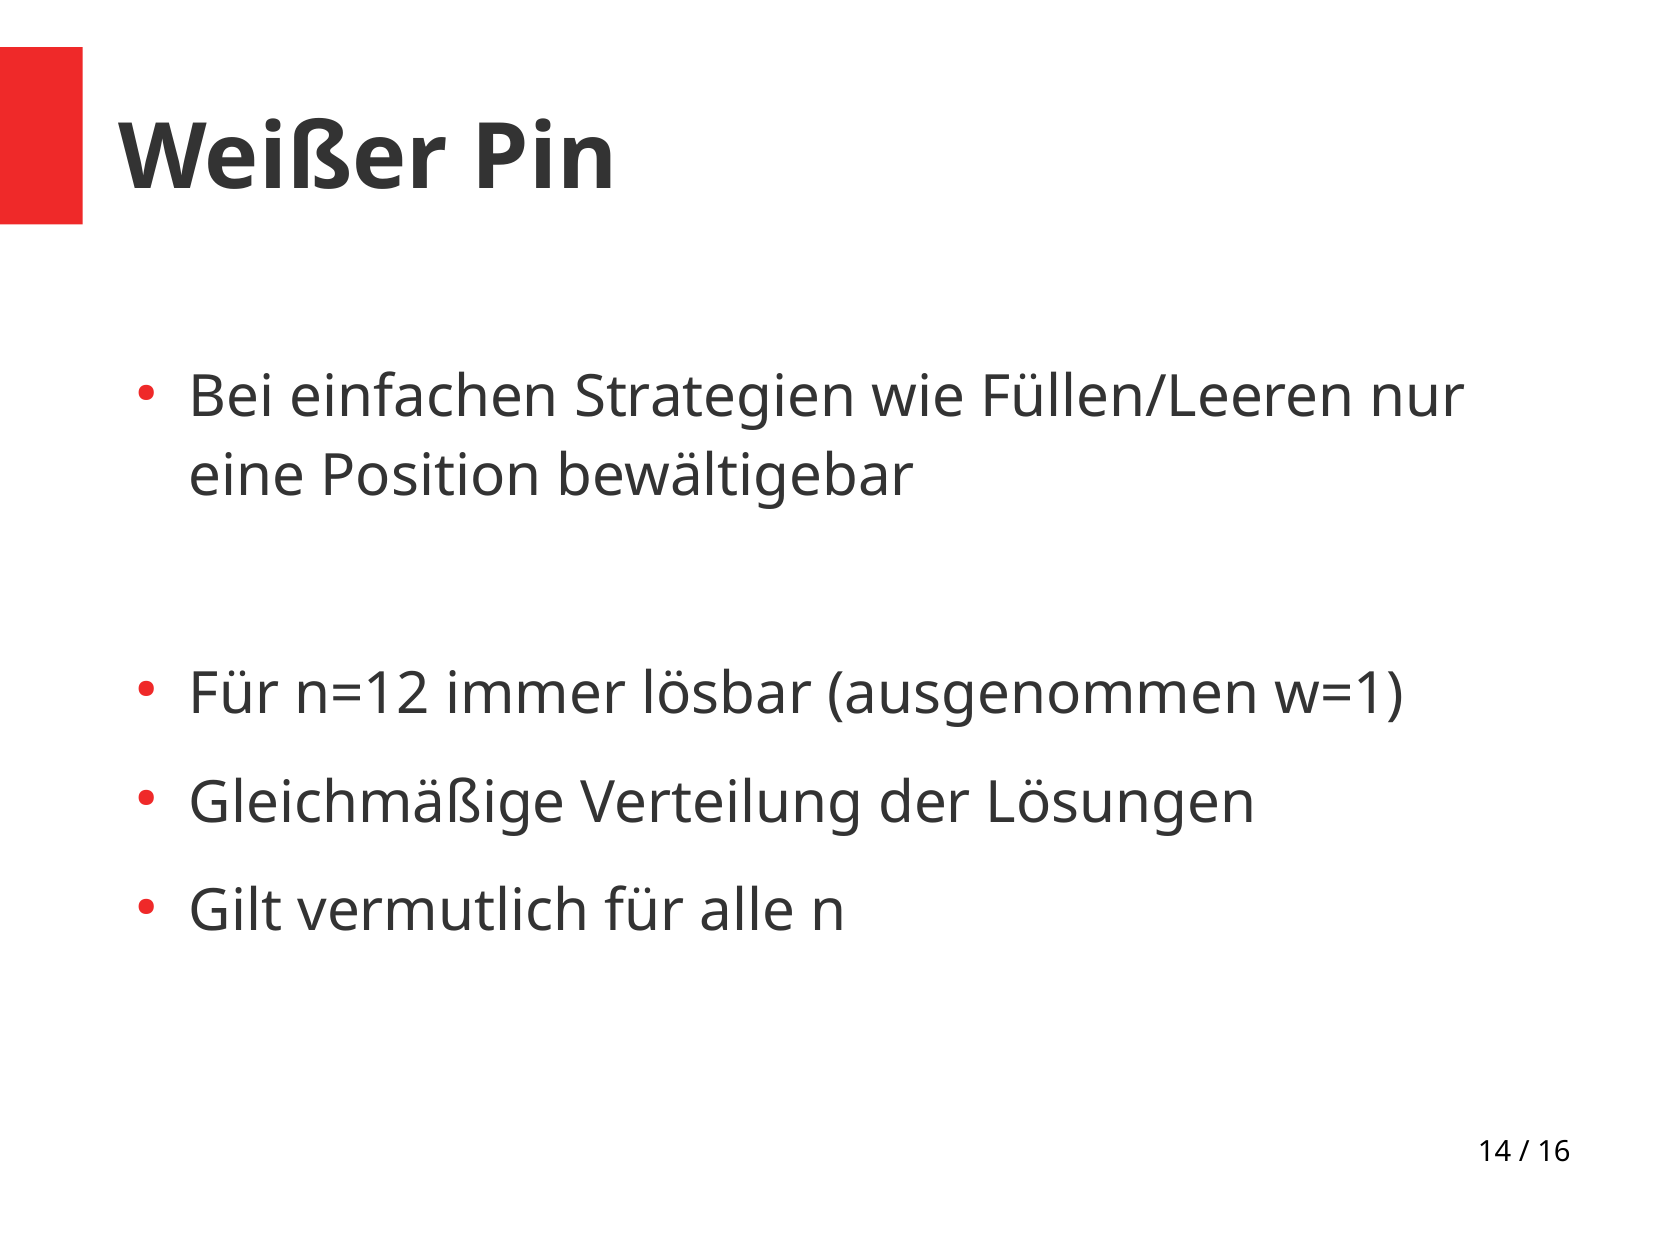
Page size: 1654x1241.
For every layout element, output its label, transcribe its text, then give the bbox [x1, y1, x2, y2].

title Weißer Pin [118, 49, 1571, 257]
list Bei einfachen Strategien wie Füllen/Leeren nur eine Position bewältigebar Für n=12 immer lösbar (ausgenommen w=1) Gleichmäßige Verteilung der Lösungen Gilt vermutlich für alle n [118, 354, 1536, 1074]
